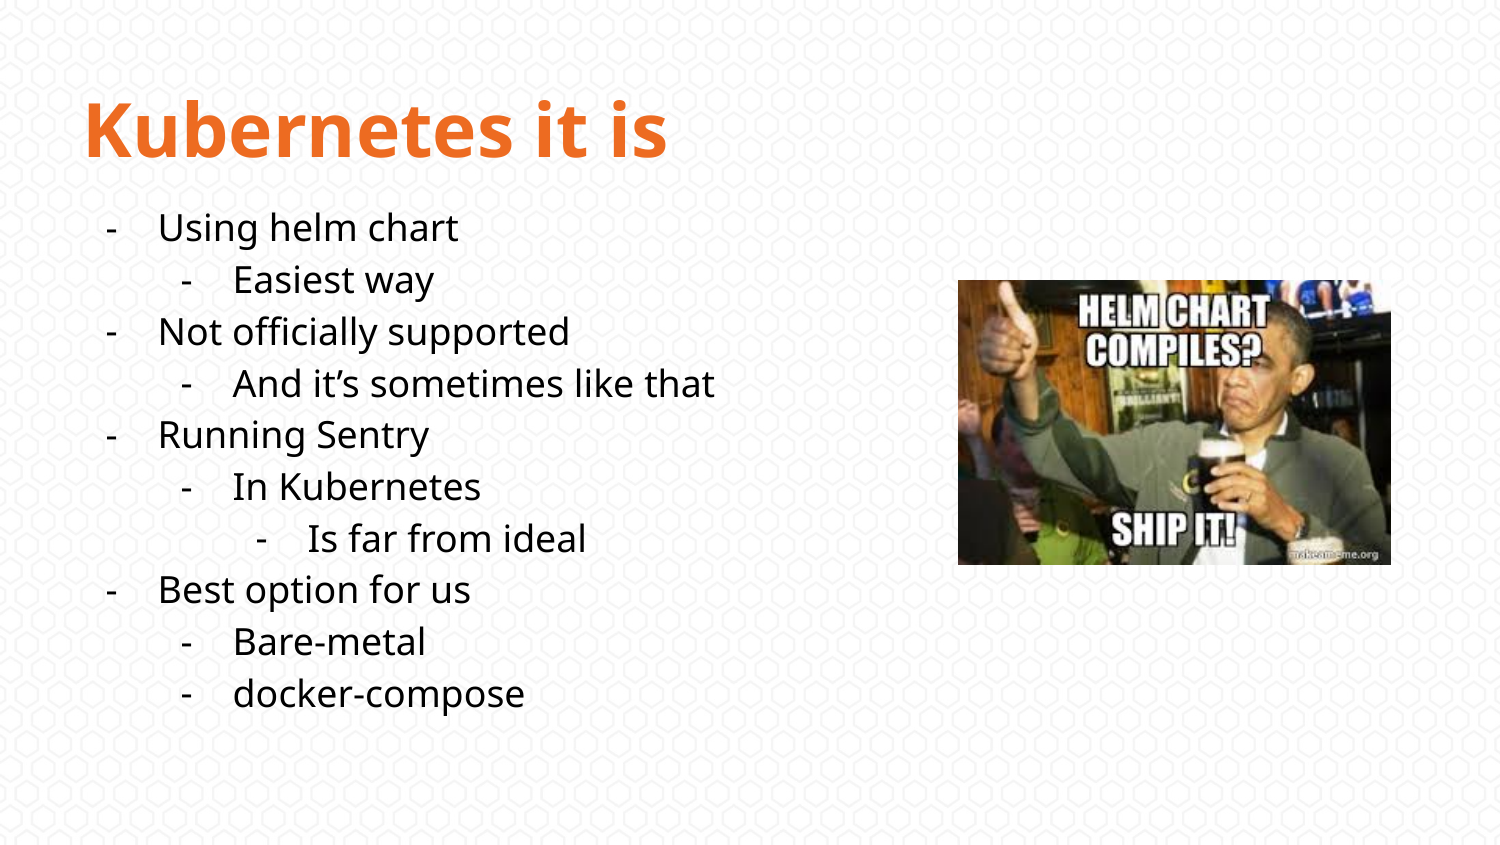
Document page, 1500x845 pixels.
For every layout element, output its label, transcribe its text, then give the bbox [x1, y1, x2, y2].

picture [0, 0, 1500, 845]
list Using helm chart Easiest way Not officially supported And it’s sometimes like that Running Sentry In Kubernetes Is far from ideal Best option for us Bare-metal docker-compose [82, 197, 866, 724]
text_box Kubernetes it is [82, 82, 1391, 173]
